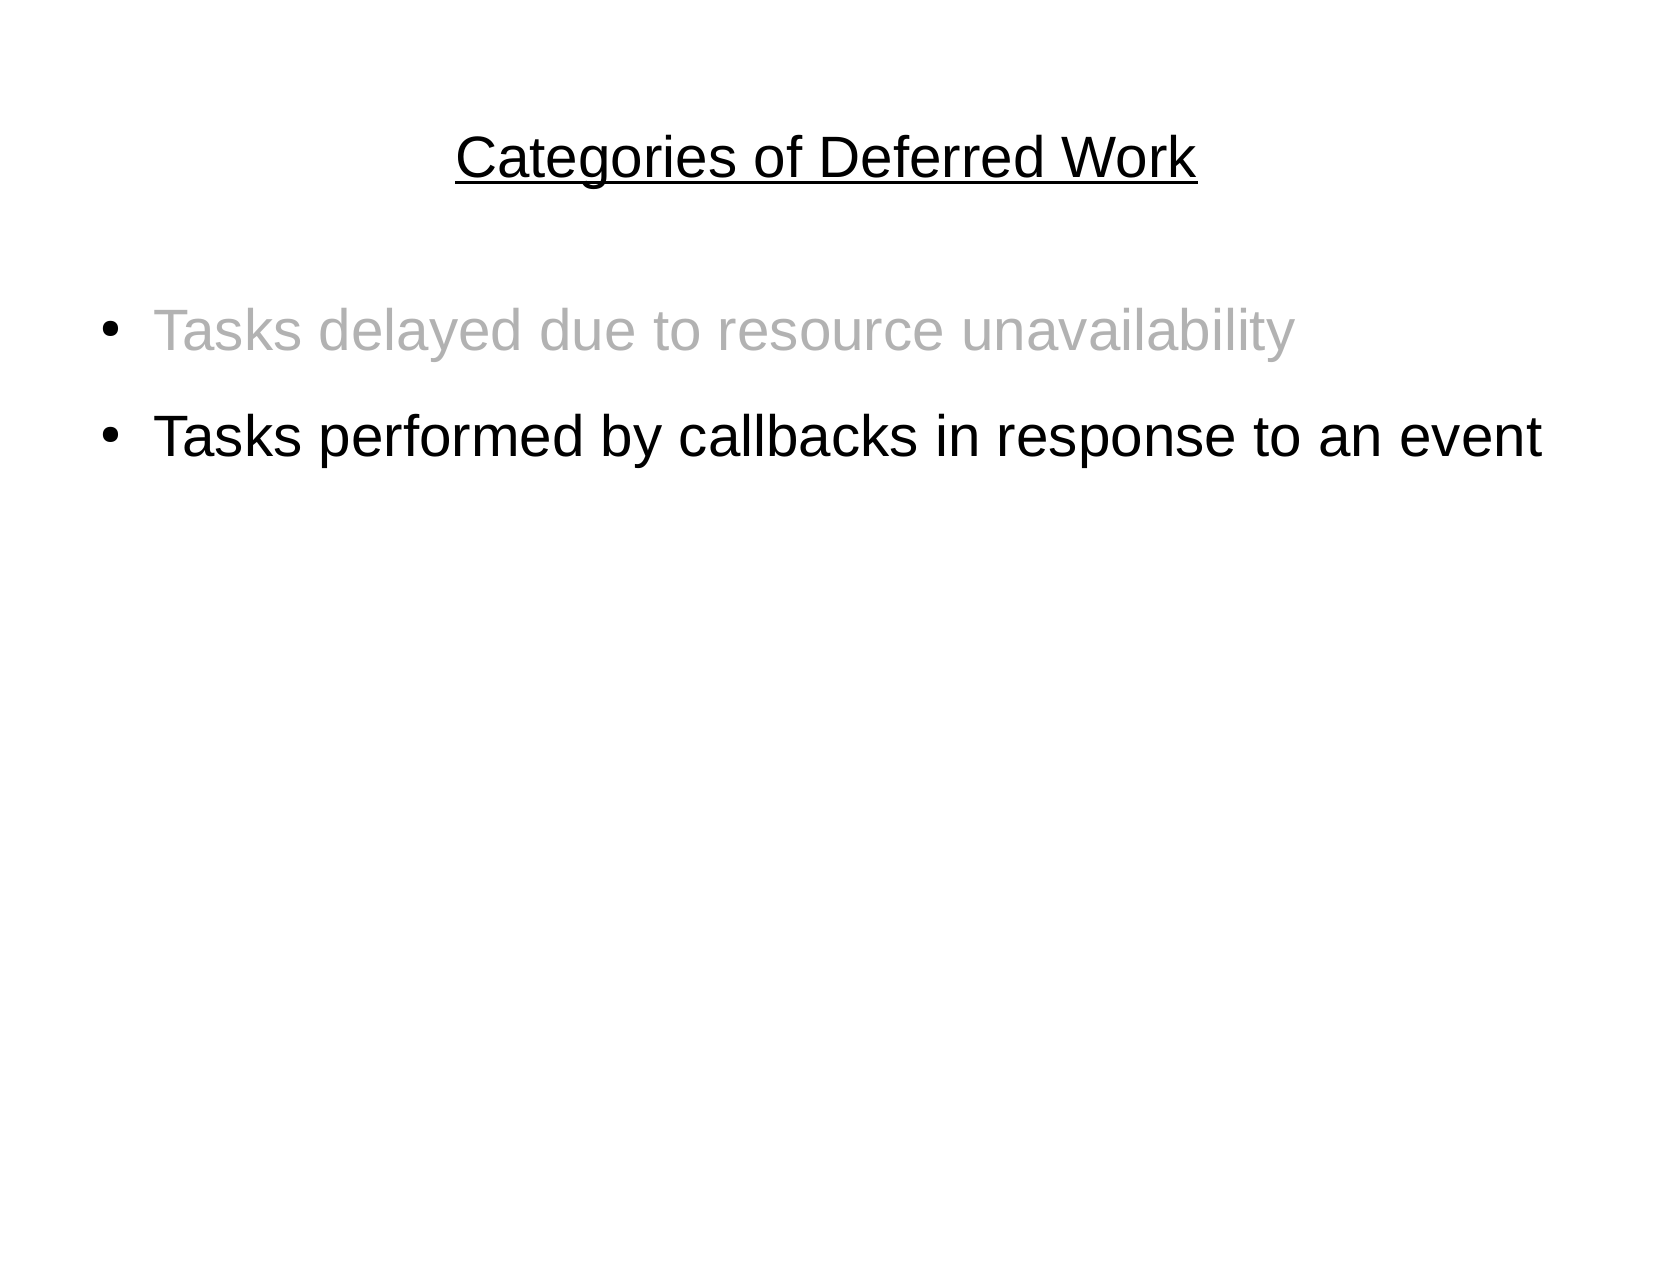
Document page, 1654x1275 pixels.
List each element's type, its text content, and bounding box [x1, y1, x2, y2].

list Tasks delayed due to resource unavailability Tasks performed by callbacks in response to an event [82, 298, 1571, 1038]
title Categories of Deferred Work [82, 50, 1571, 264]
